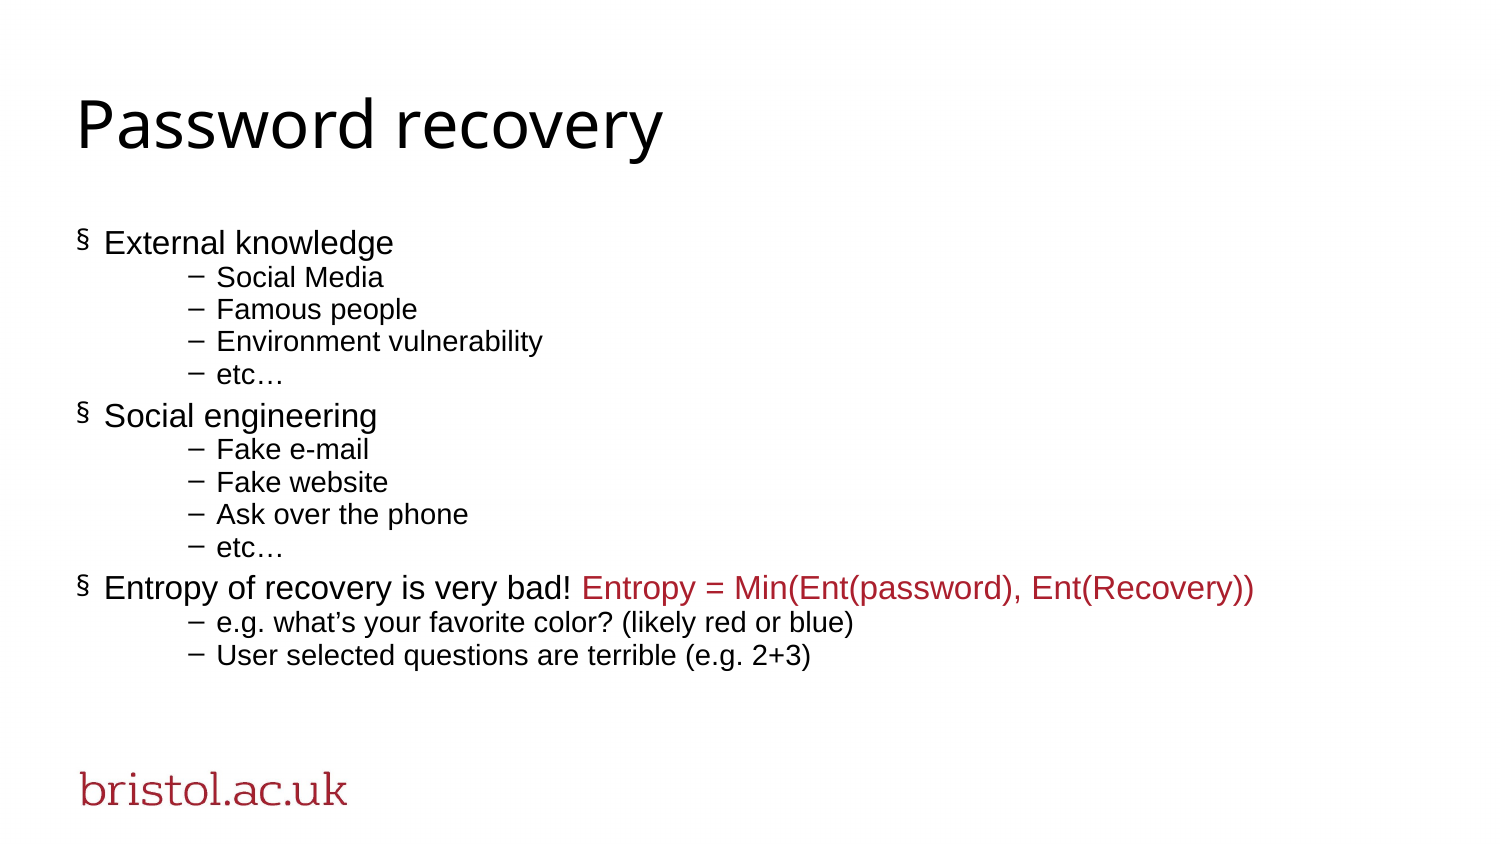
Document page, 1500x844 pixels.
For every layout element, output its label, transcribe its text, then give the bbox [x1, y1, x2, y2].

list External knowledge Social Media Famous people Environment vulnerability etc… Social engineering Fake e-mail Fake website Ask over the phone etc… Entropy of recovery is very bad! Entropy = Min(Ent(password), Ent(Recovery)) e.g. what’s your favorite color? (likely red or blue) User selected questions are terrible (e.g. 2+3) [60, 224, 1440, 699]
title Password recovery [60, 44, 1440, 209]
